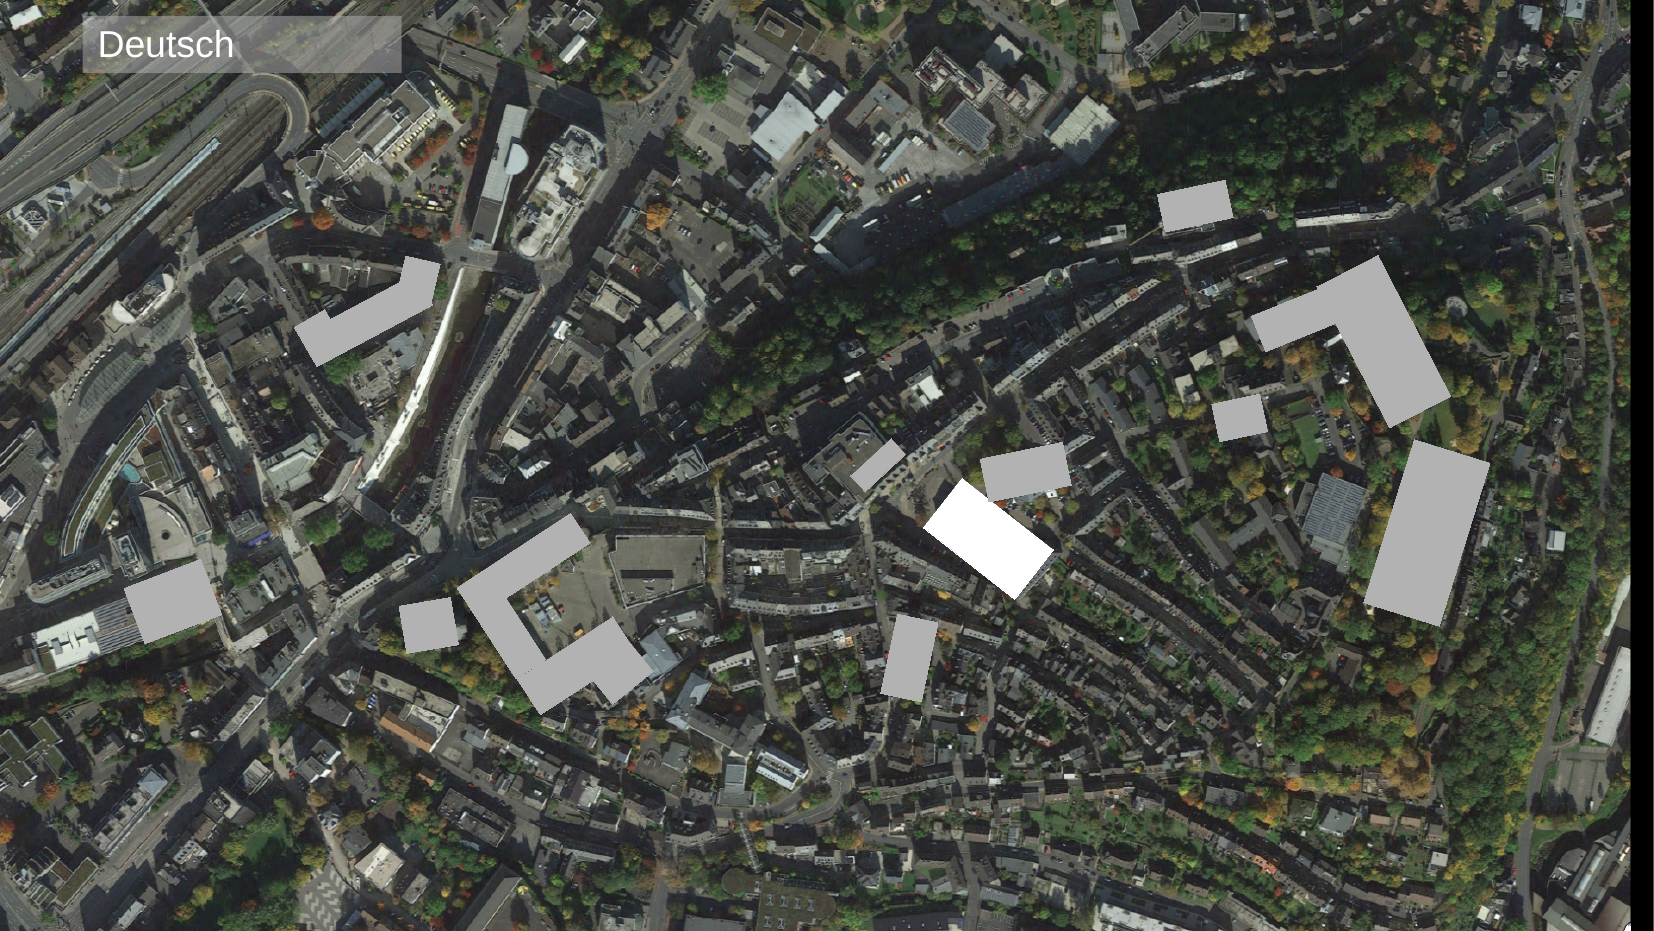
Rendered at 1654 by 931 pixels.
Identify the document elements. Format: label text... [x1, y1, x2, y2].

text_box [1211, 394, 1268, 442]
text_box [880, 614, 938, 702]
text_box [1157, 180, 1234, 232]
text_box [399, 597, 459, 654]
text_box [457, 513, 654, 715]
text_box [850, 438, 906, 492]
text_box [923, 442, 1072, 600]
text_box Deutsch [82, 15, 402, 73]
text_box [294, 256, 441, 367]
picture [0, 0, 1654, 931]
text_box [124, 559, 222, 644]
text_box [1363, 439, 1490, 627]
text_box [1251, 255, 1451, 428]
